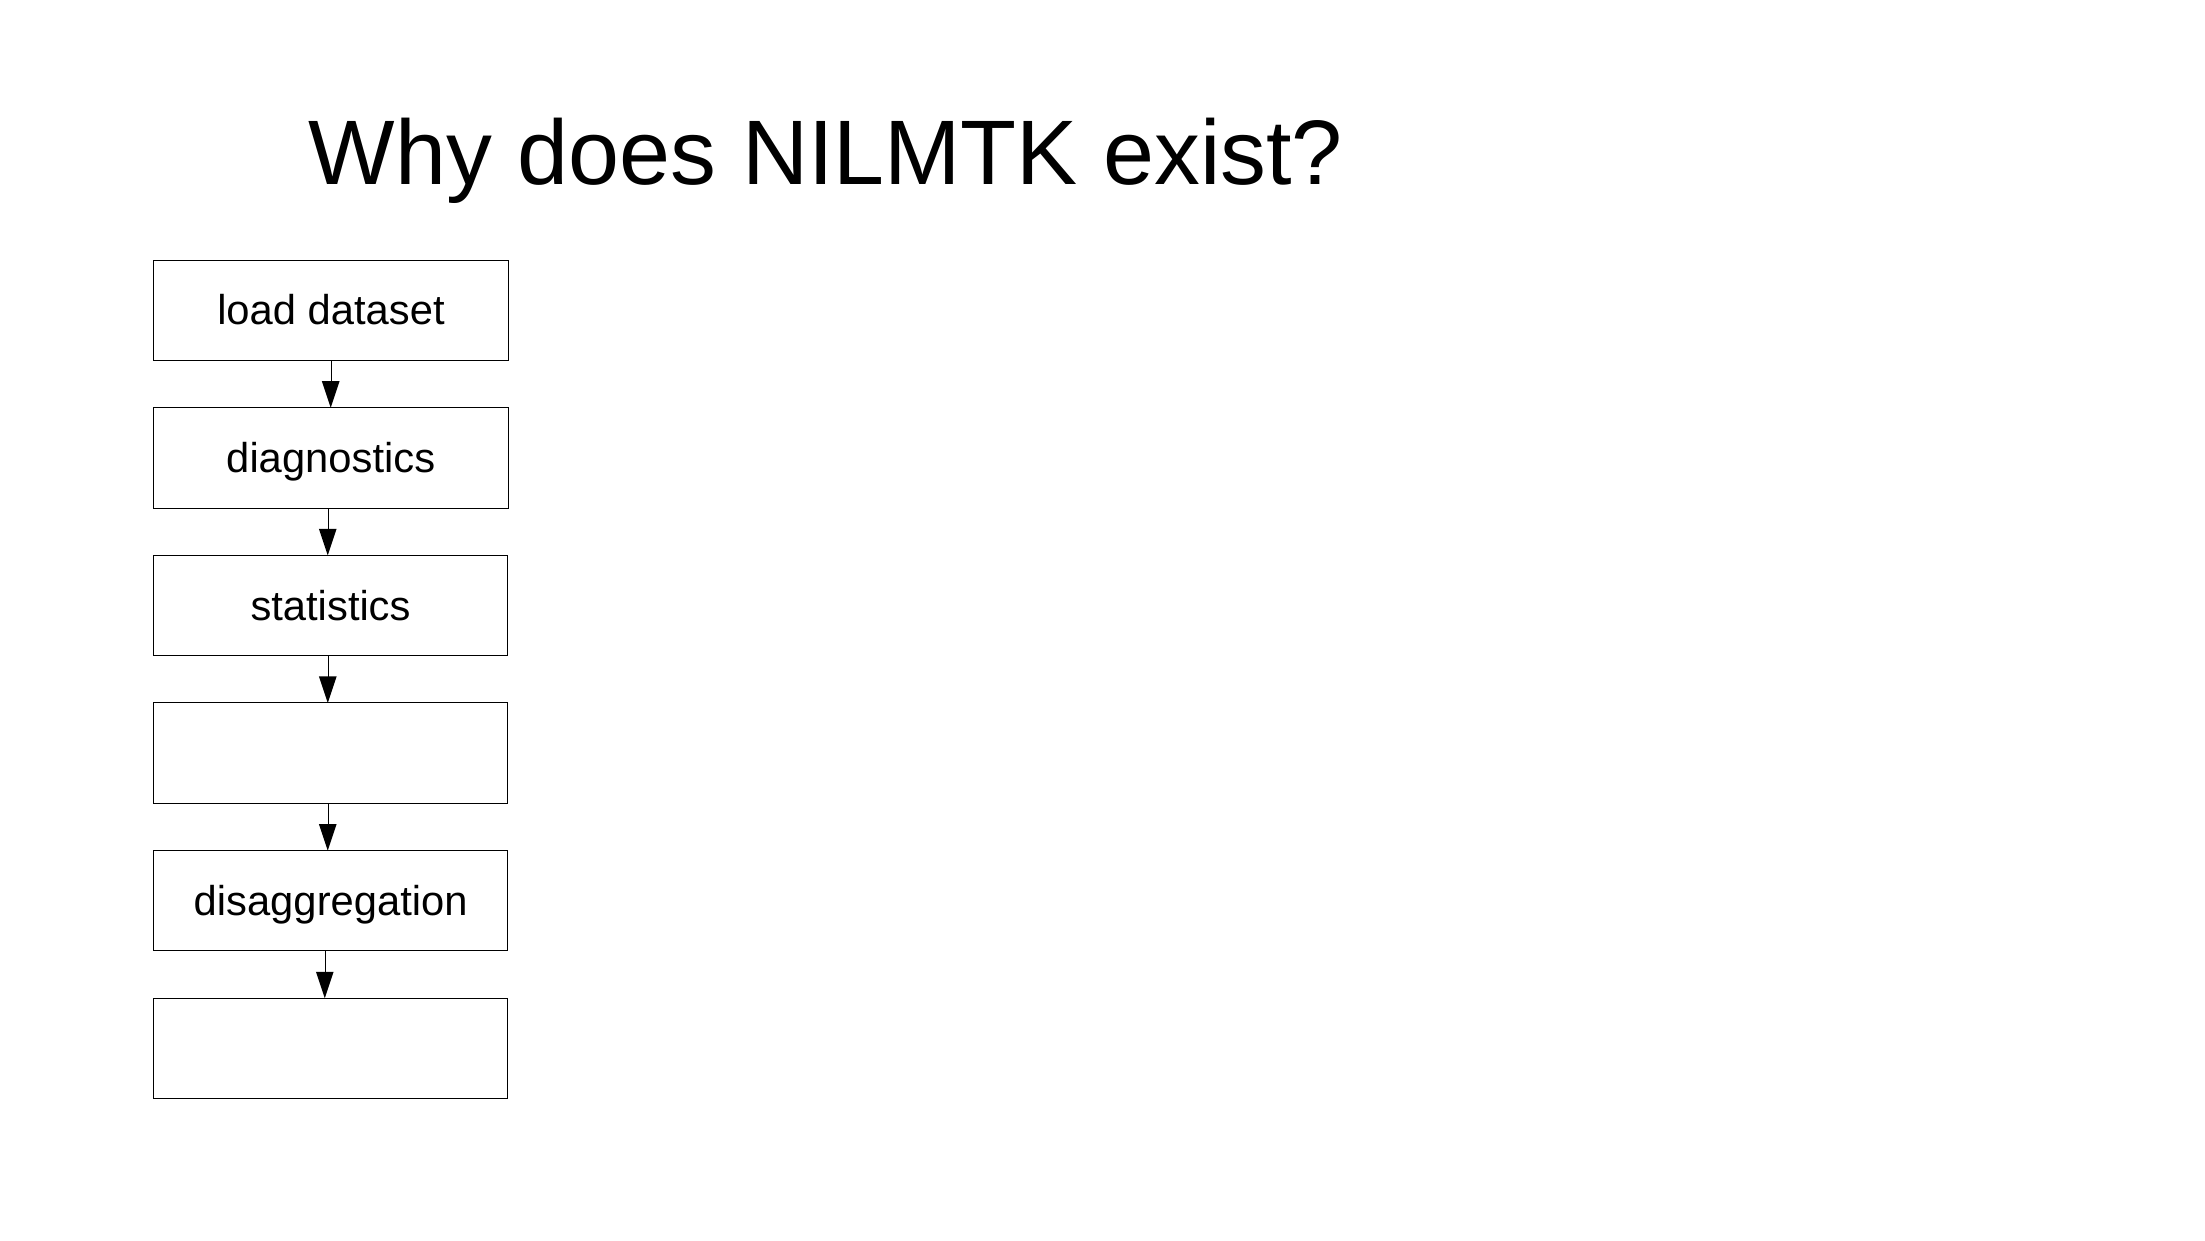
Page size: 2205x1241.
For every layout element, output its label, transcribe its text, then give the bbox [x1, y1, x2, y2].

text_box load dataset [153, 260, 509, 361]
text_box [153, 702, 508, 804]
text_box disaggregation [153, 850, 508, 951]
text_box diagnostics [153, 407, 509, 509]
text_box [153, 998, 508, 1099]
text_box statistics [153, 555, 508, 656]
title Why does NILMTK exist? [82, 49, 1571, 257]
